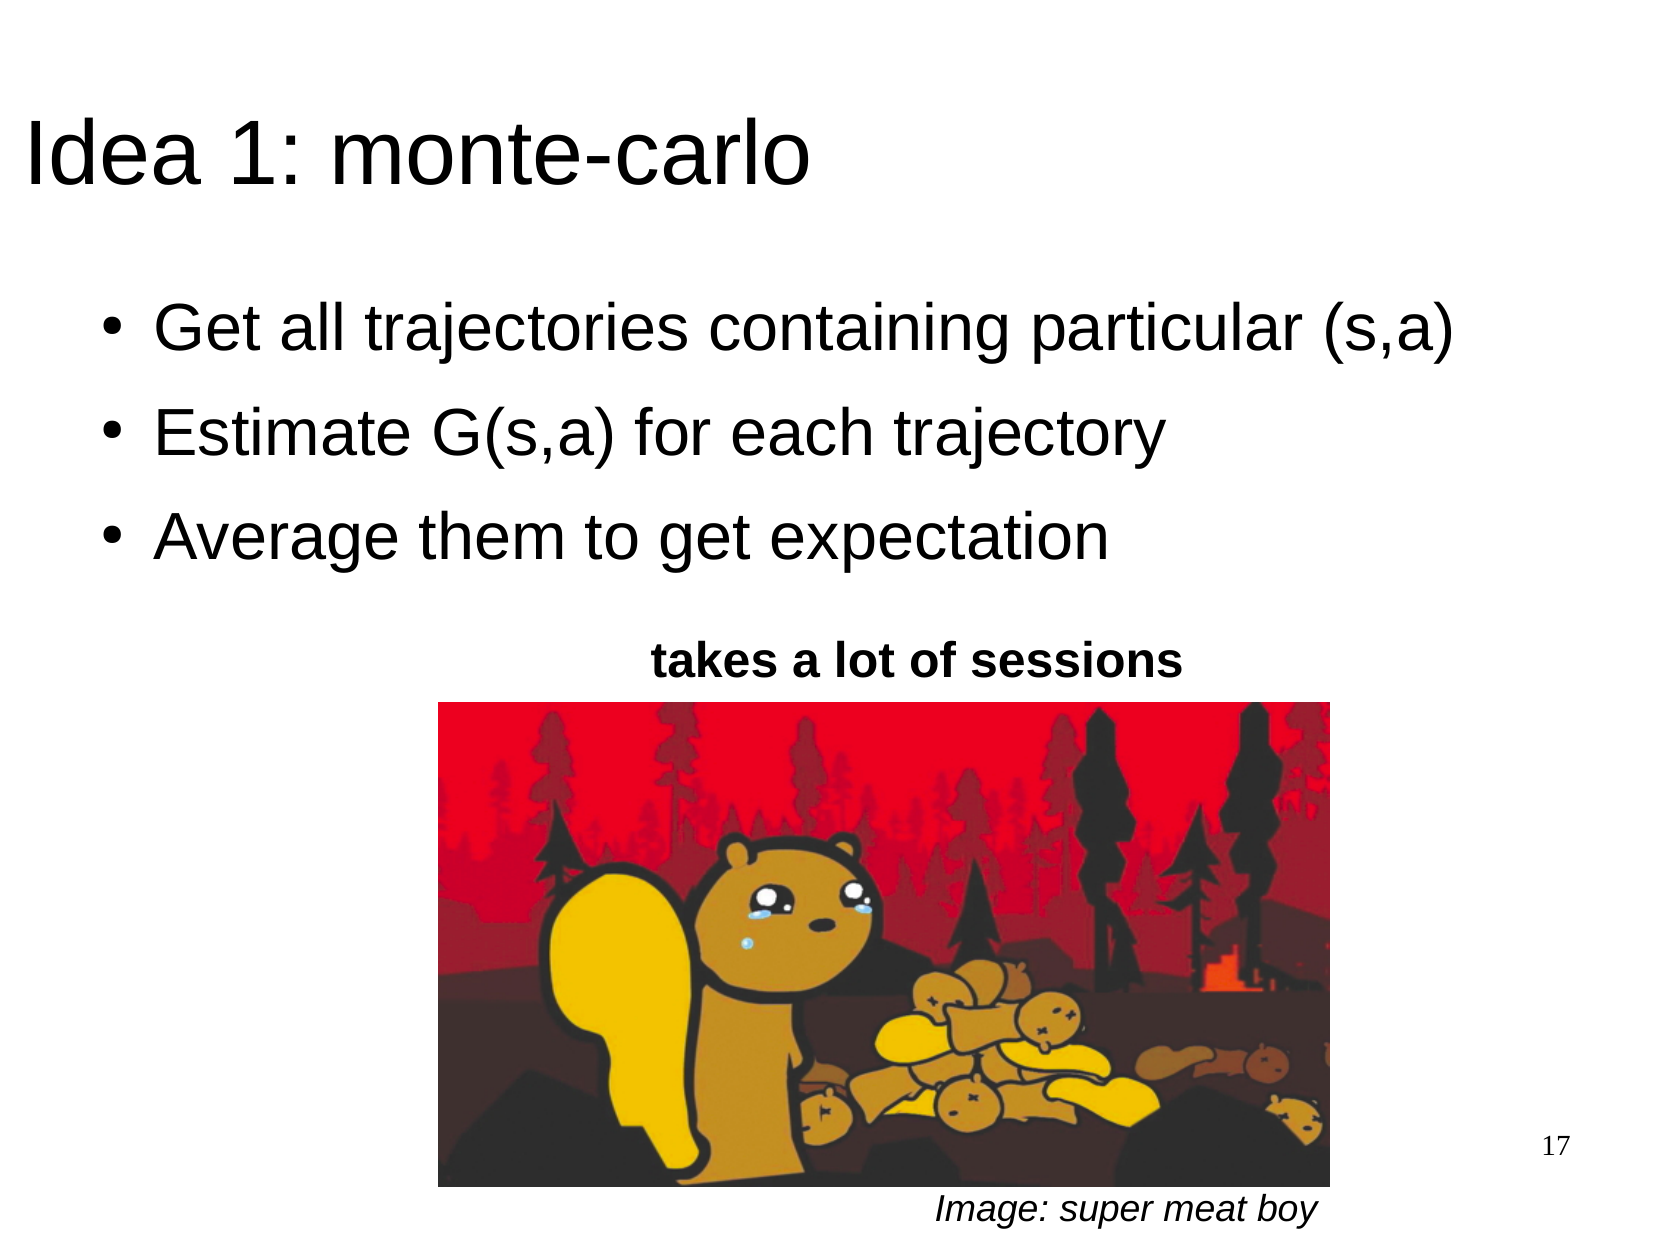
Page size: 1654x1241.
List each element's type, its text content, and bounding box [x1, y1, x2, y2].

list Get all trajectories containing particular (s,a) Estimate G(s,a) for each trajectory Average them to get expectation [82, 290, 1571, 1010]
picture [438, 702, 1330, 1187]
text_box Image: super meat boy [919, 1180, 1333, 1238]
title Idea 1: monte-carlo [23, 49, 1512, 257]
text_box takes a lot of sessions [635, 624, 1200, 696]
